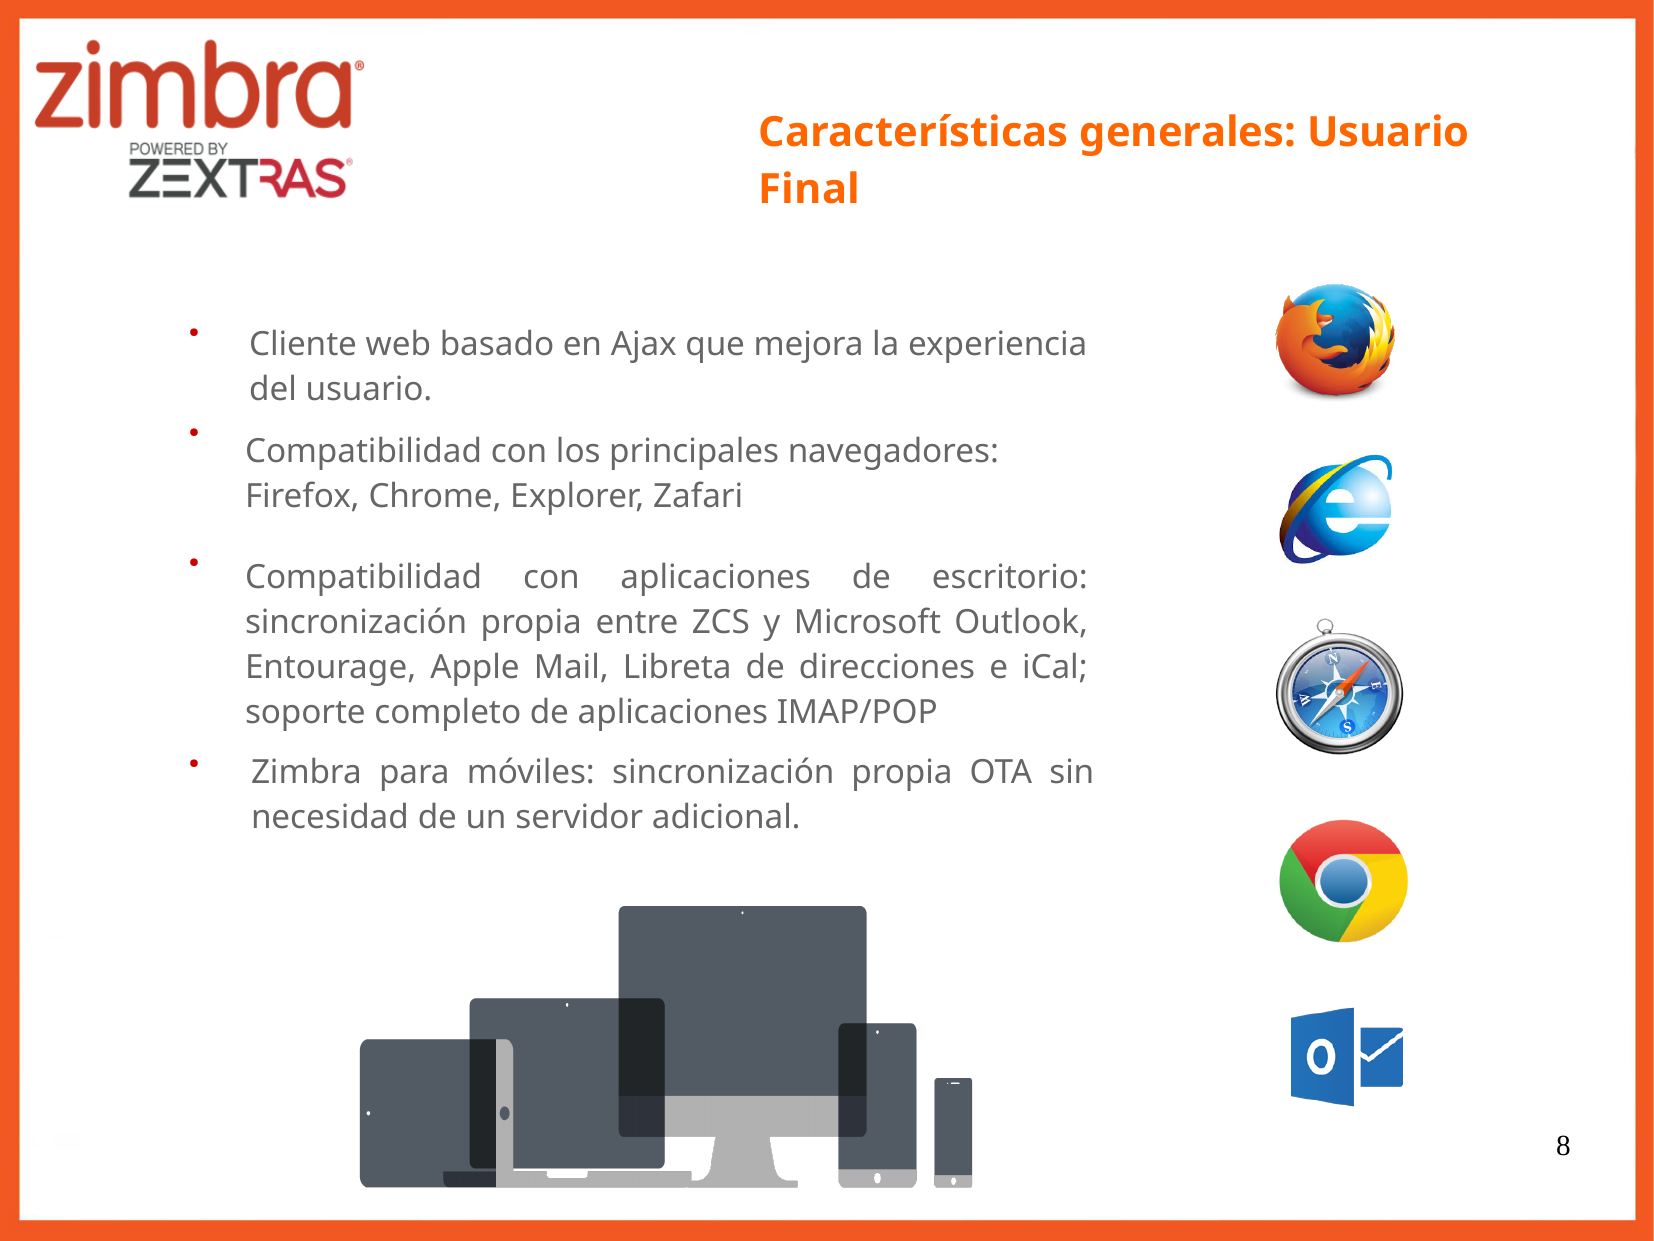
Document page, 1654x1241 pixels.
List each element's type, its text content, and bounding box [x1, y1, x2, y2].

text_box ● [188, 557, 203, 581]
text_box Características generales: Usuario Final [744, 94, 1571, 156]
text_box Zimbra para móviles: sincronización propia OTA sin necesidad de un servidor adicional. [236, 740, 1111, 827]
text_box ● [188, 327, 203, 351]
text_box Cliente web basado en Ajax que mejora la experiencia del usuario. [234, 312, 1117, 394]
text_box ● [188, 427, 203, 451]
picture [0, 0, 1654, 1241]
text_box ● [188, 758, 203, 782]
text_box Compatibilidad con los principales navegadores: Firefox, Chrome, Explorer, Zafari [230, 419, 1105, 501]
text_box Compatibilidad con aplicaciones de escritorio: sincronización propia entre ZCS y Microsoft Outlook, Entourage, Apple Mail, Libreta de direcciones e iCal; soporte completo de aplicaciones IMAP/POP [230, 545, 1105, 693]
